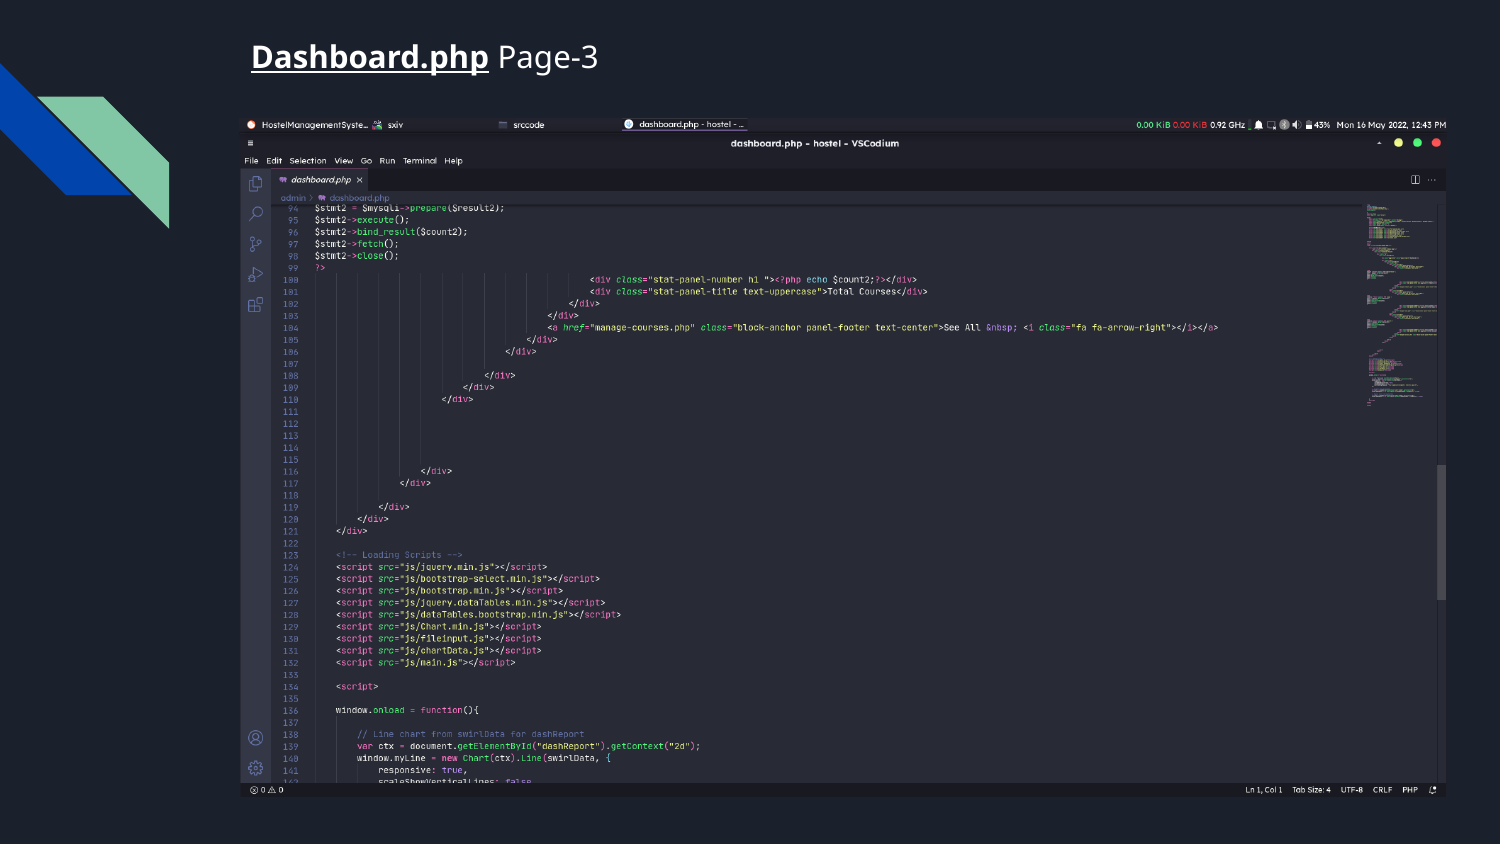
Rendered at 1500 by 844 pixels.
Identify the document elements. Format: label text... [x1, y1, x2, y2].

text_box Dashboard.php Page-3 [236, 29, 738, 89]
picture [239, 118, 1447, 798]
